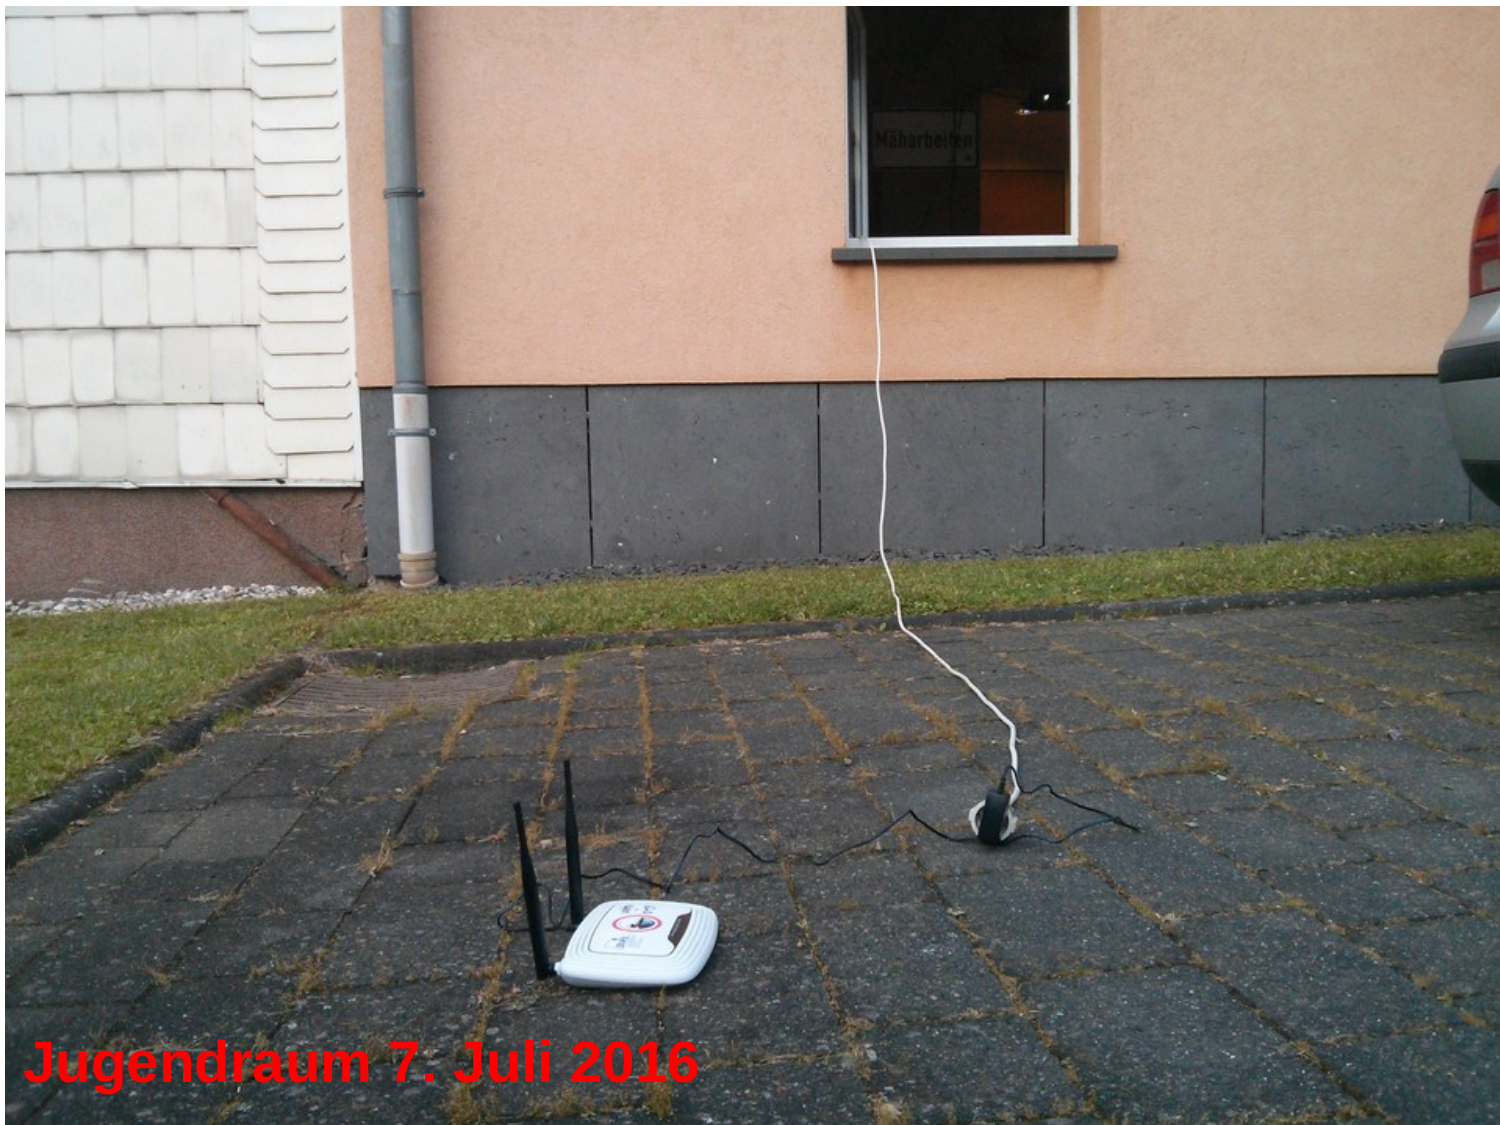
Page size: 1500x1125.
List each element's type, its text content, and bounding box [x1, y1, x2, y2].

picture [5, 6, 1500, 1125]
title Jugendraum 7. Juli 2016 [23, 998, 1006, 1119]
